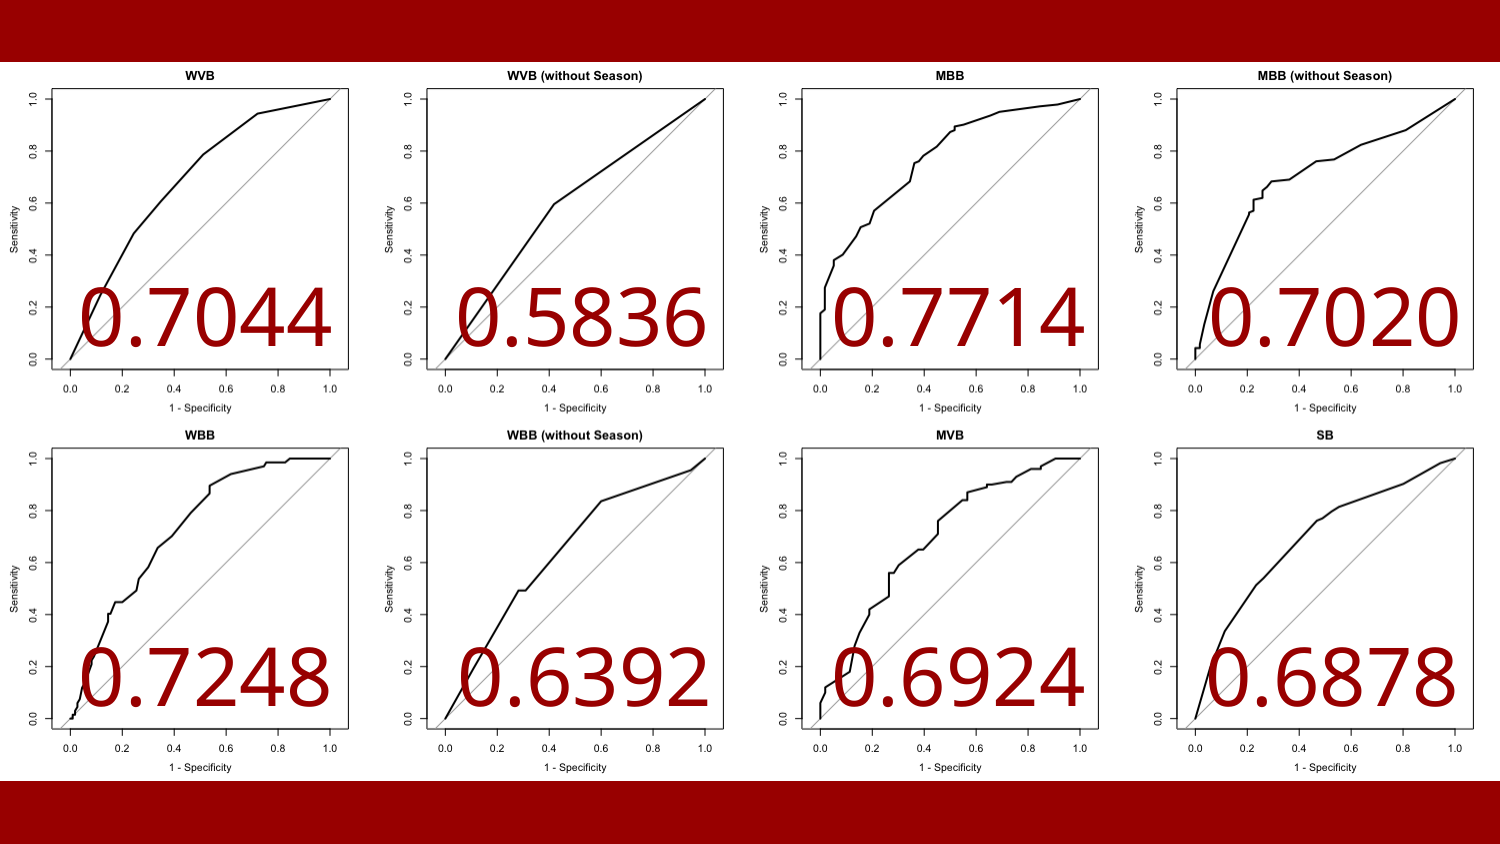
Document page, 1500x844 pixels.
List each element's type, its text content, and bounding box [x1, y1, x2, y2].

title 0.6878 [1097, 610, 1475, 708]
title 0.7020 [1100, 249, 1478, 348]
picture [0, 62, 1500, 781]
title 0.6924 [724, 610, 1097, 708]
title 0.7714 [724, 249, 1100, 348]
title 0.7044 [0, 249, 347, 348]
title 0.7248 [0, 610, 348, 708]
title 0.5836 [347, 249, 724, 348]
title 0.6392 [350, 610, 724, 708]
